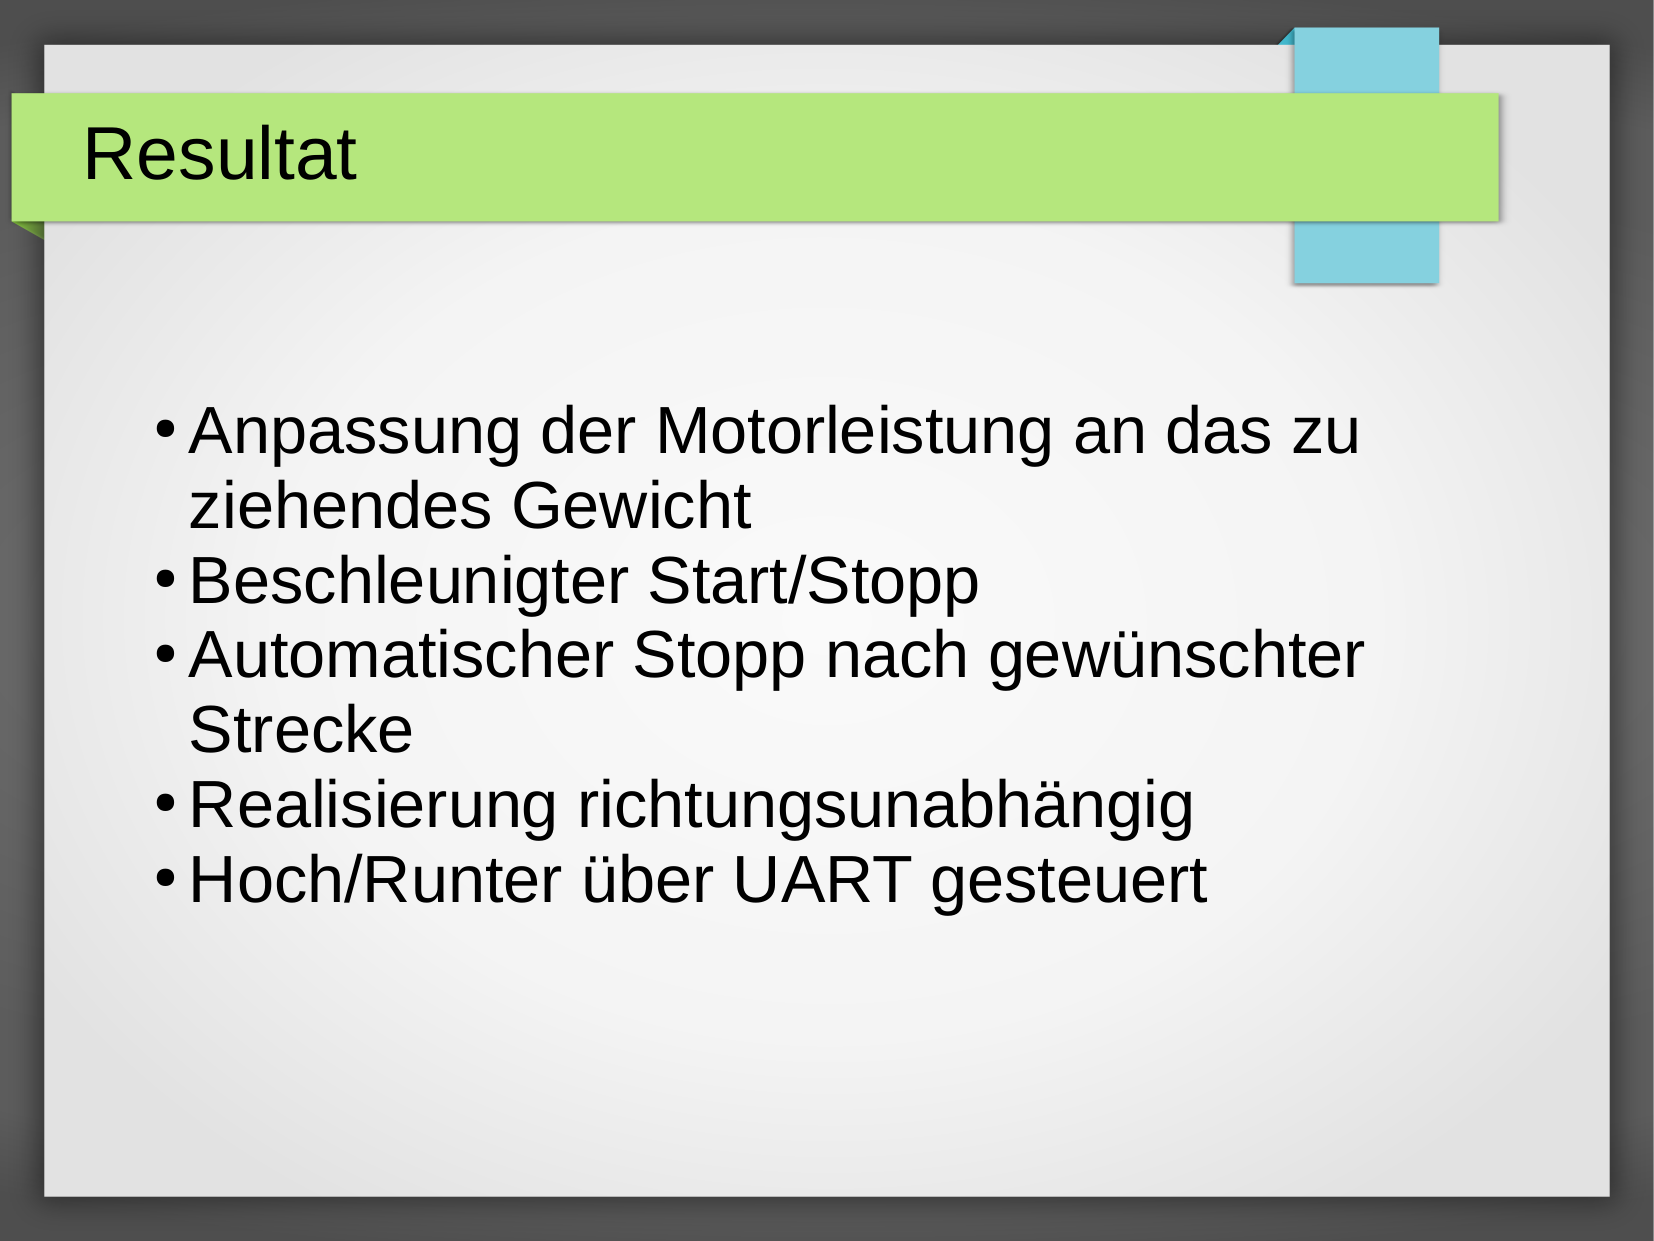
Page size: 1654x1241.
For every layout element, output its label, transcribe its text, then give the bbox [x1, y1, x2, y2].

picture [0, 0, 1654, 1241]
subtitle Anpassung der Motorleistung an das zu ziehendes Gewicht Beschleunigter Start/Stopp Automatischer Stopp nach gewünschter Strecke Realisierung richtungsunabhängig Hoch/Runter über UART gesteuert [82, 295, 1571, 1015]
title Resultat [82, 94, 1264, 213]
